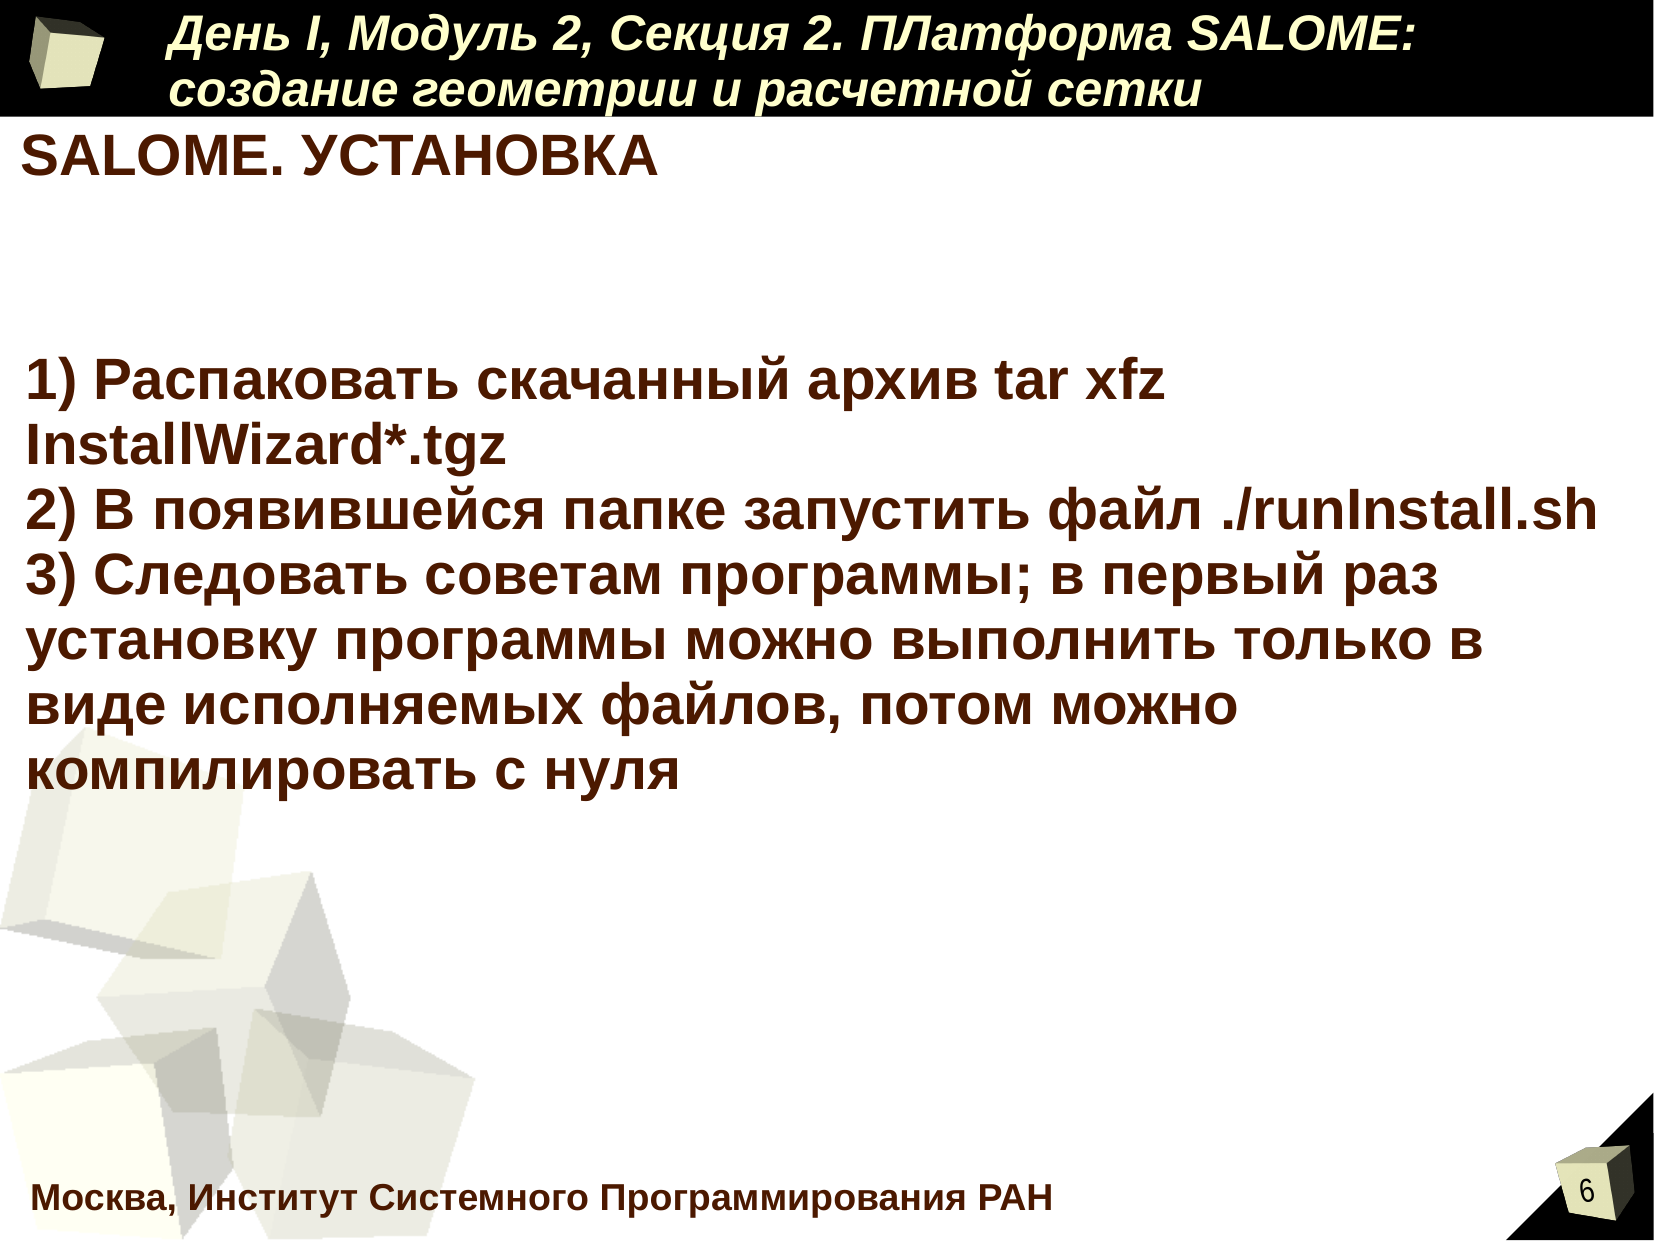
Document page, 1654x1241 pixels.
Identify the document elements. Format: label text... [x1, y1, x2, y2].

picture [464, 1193, 472, 1198]
text_box 1) Распаковать скачанный архив tar xfz InstallWizard*.tgz 2) В появившейся папке запустить файл ./runInstall.sh 3) Следовать советам программы; в первый раз установку программы можно выполнить только в виде исполняемых файлов, потом можно компилировать с нуля [11, 339, 1654, 810]
picture [0, 726, 477, 1241]
text_box SALOME. УСТАНОВКА [5, 115, 1654, 196]
